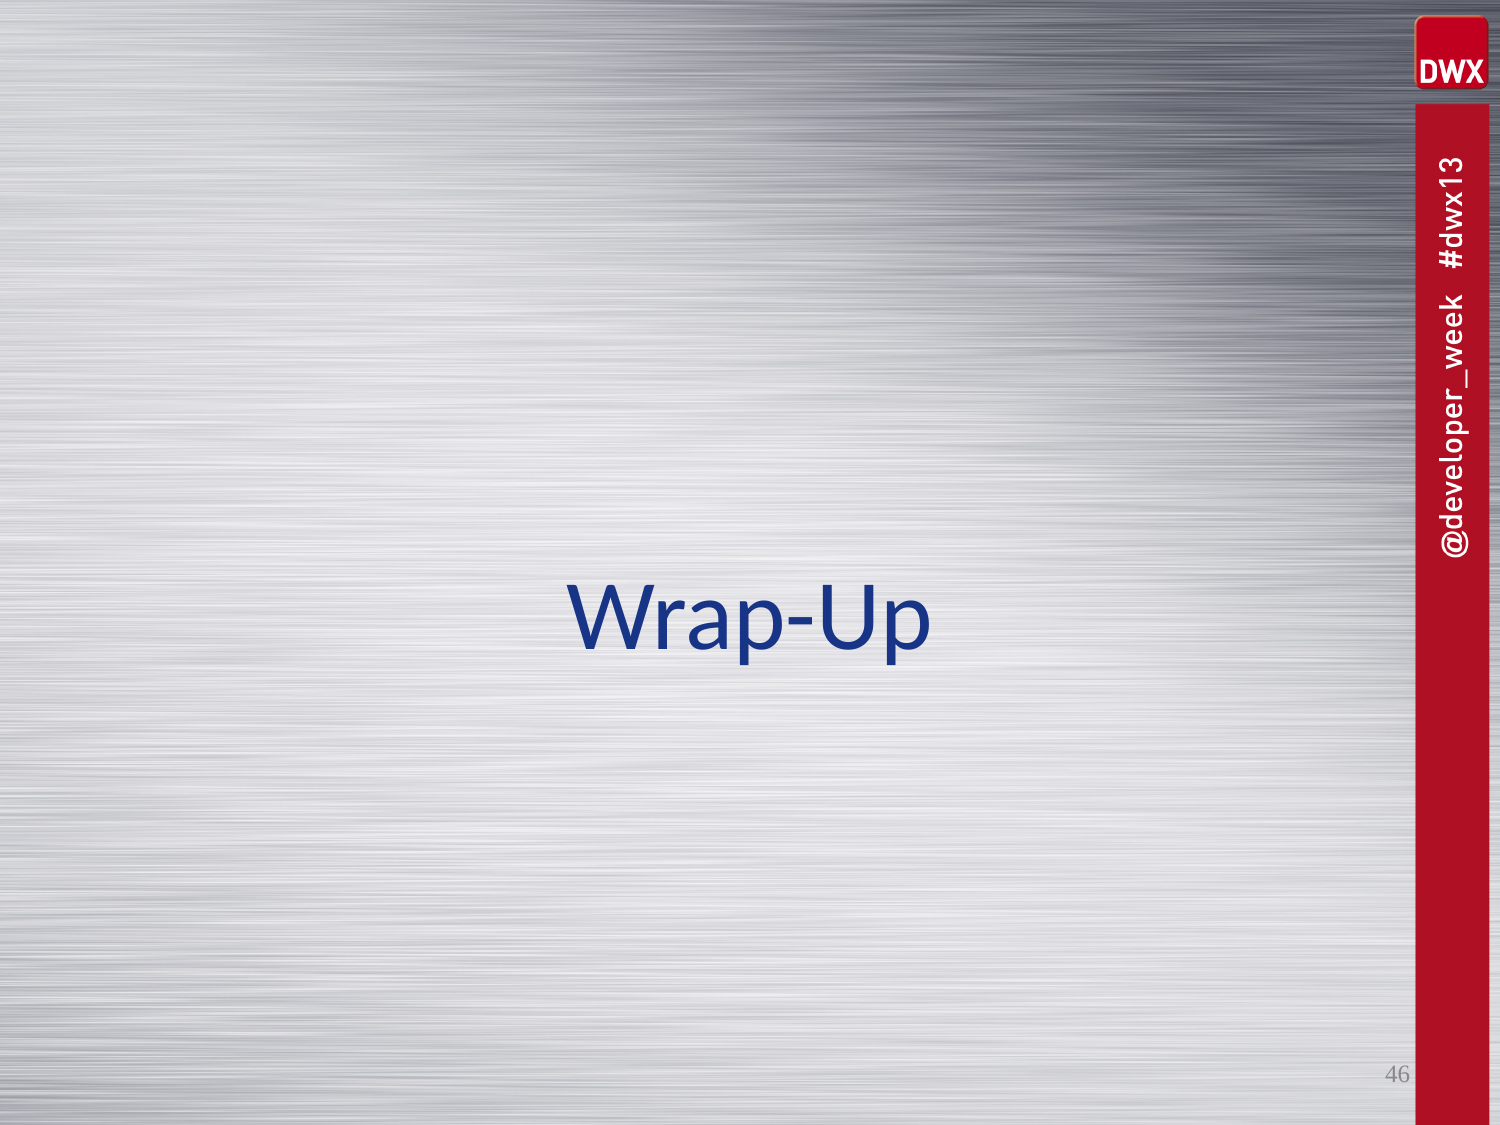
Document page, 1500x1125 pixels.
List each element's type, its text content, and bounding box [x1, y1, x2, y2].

picture [0, 0, 1500, 1125]
subtitle Wrap-Up [75, 235, 1426, 984]
